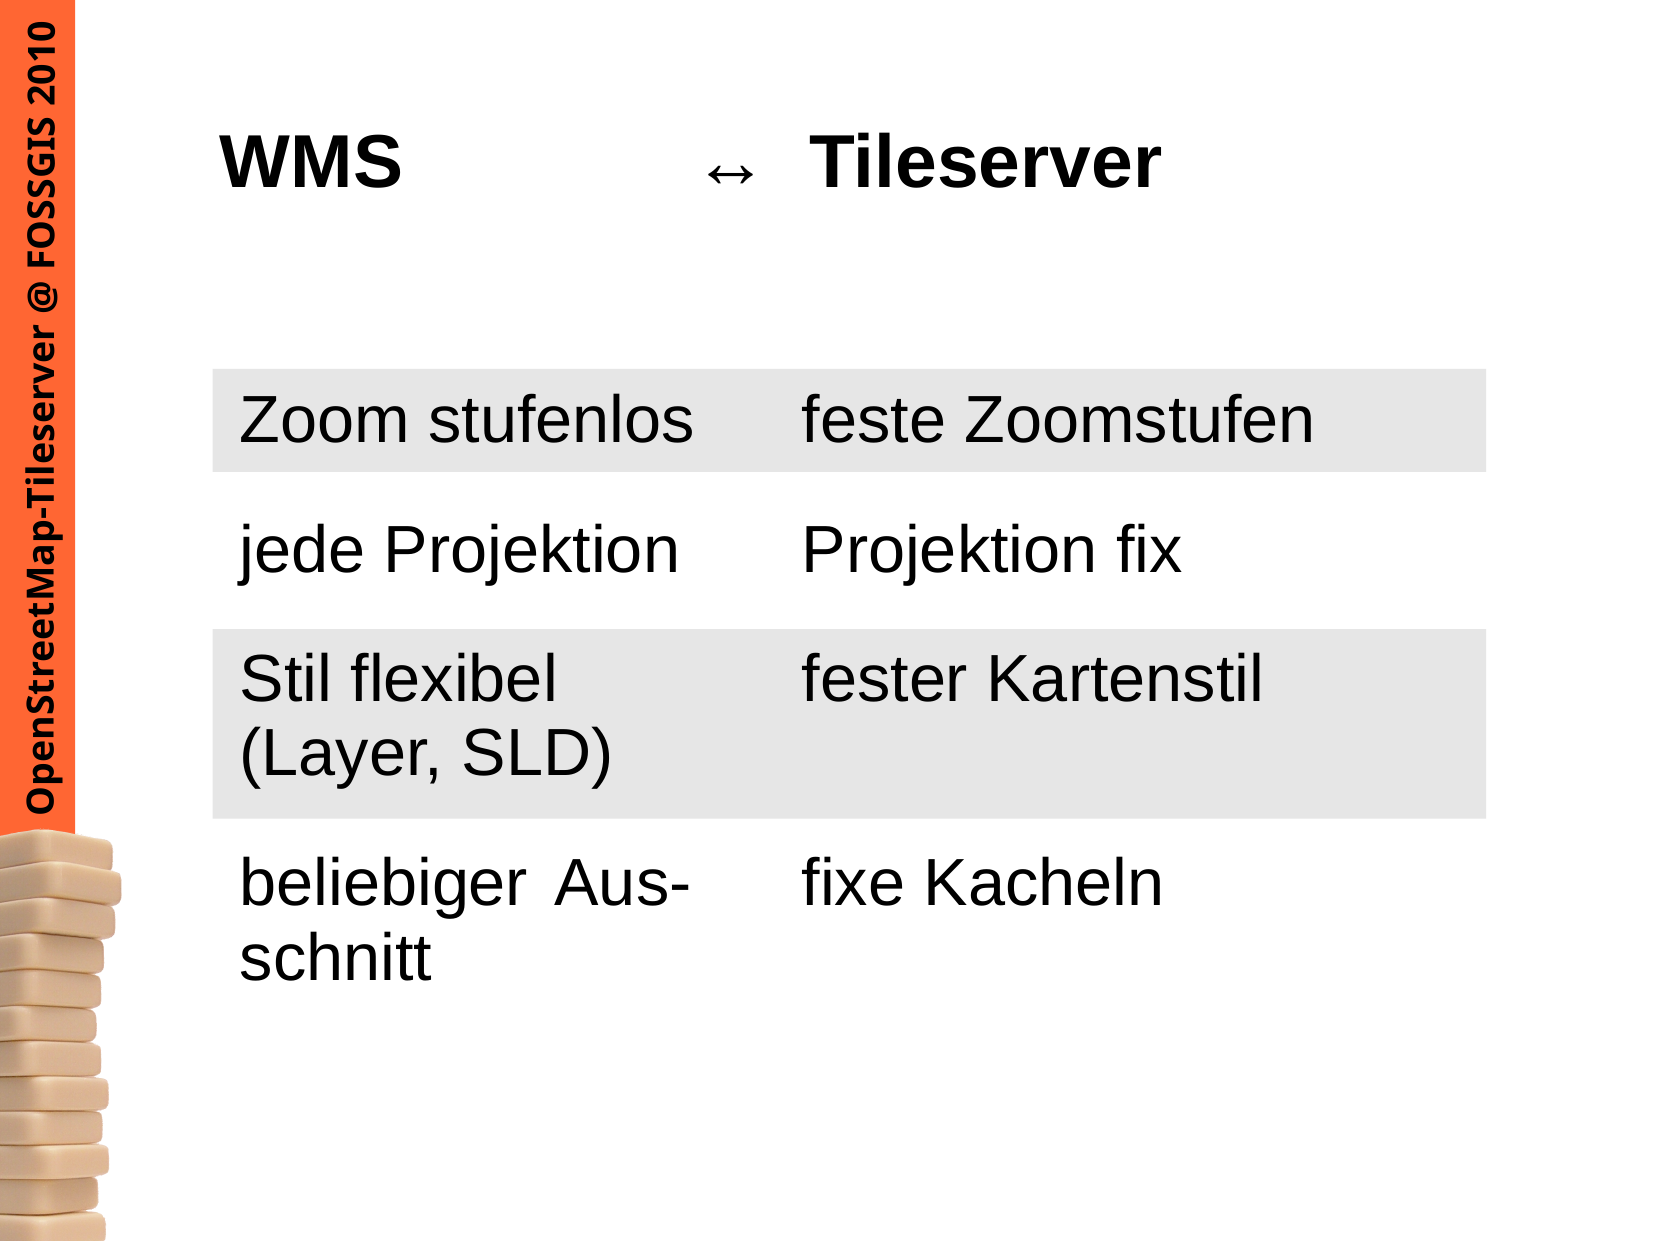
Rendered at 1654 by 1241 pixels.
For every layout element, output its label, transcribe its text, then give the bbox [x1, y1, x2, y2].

text_box [212, 368, 1487, 472]
text_box [212, 629, 1487, 819]
picture [0, 816, 133, 1241]
text_box jede Projektion Projektion fix [225, 505, 1417, 595]
text_box Stil flexibel fester Kartenstil (Layer, SLD) [225, 633, 1417, 798]
text_box Zoom stufenlos feste Zoomstufen [225, 375, 1417, 465]
text_box beliebiger Aus- fixe Kacheln schnitt [225, 837, 1417, 1003]
text_box WMS ↔ Tileserver [205, 112, 1501, 212]
